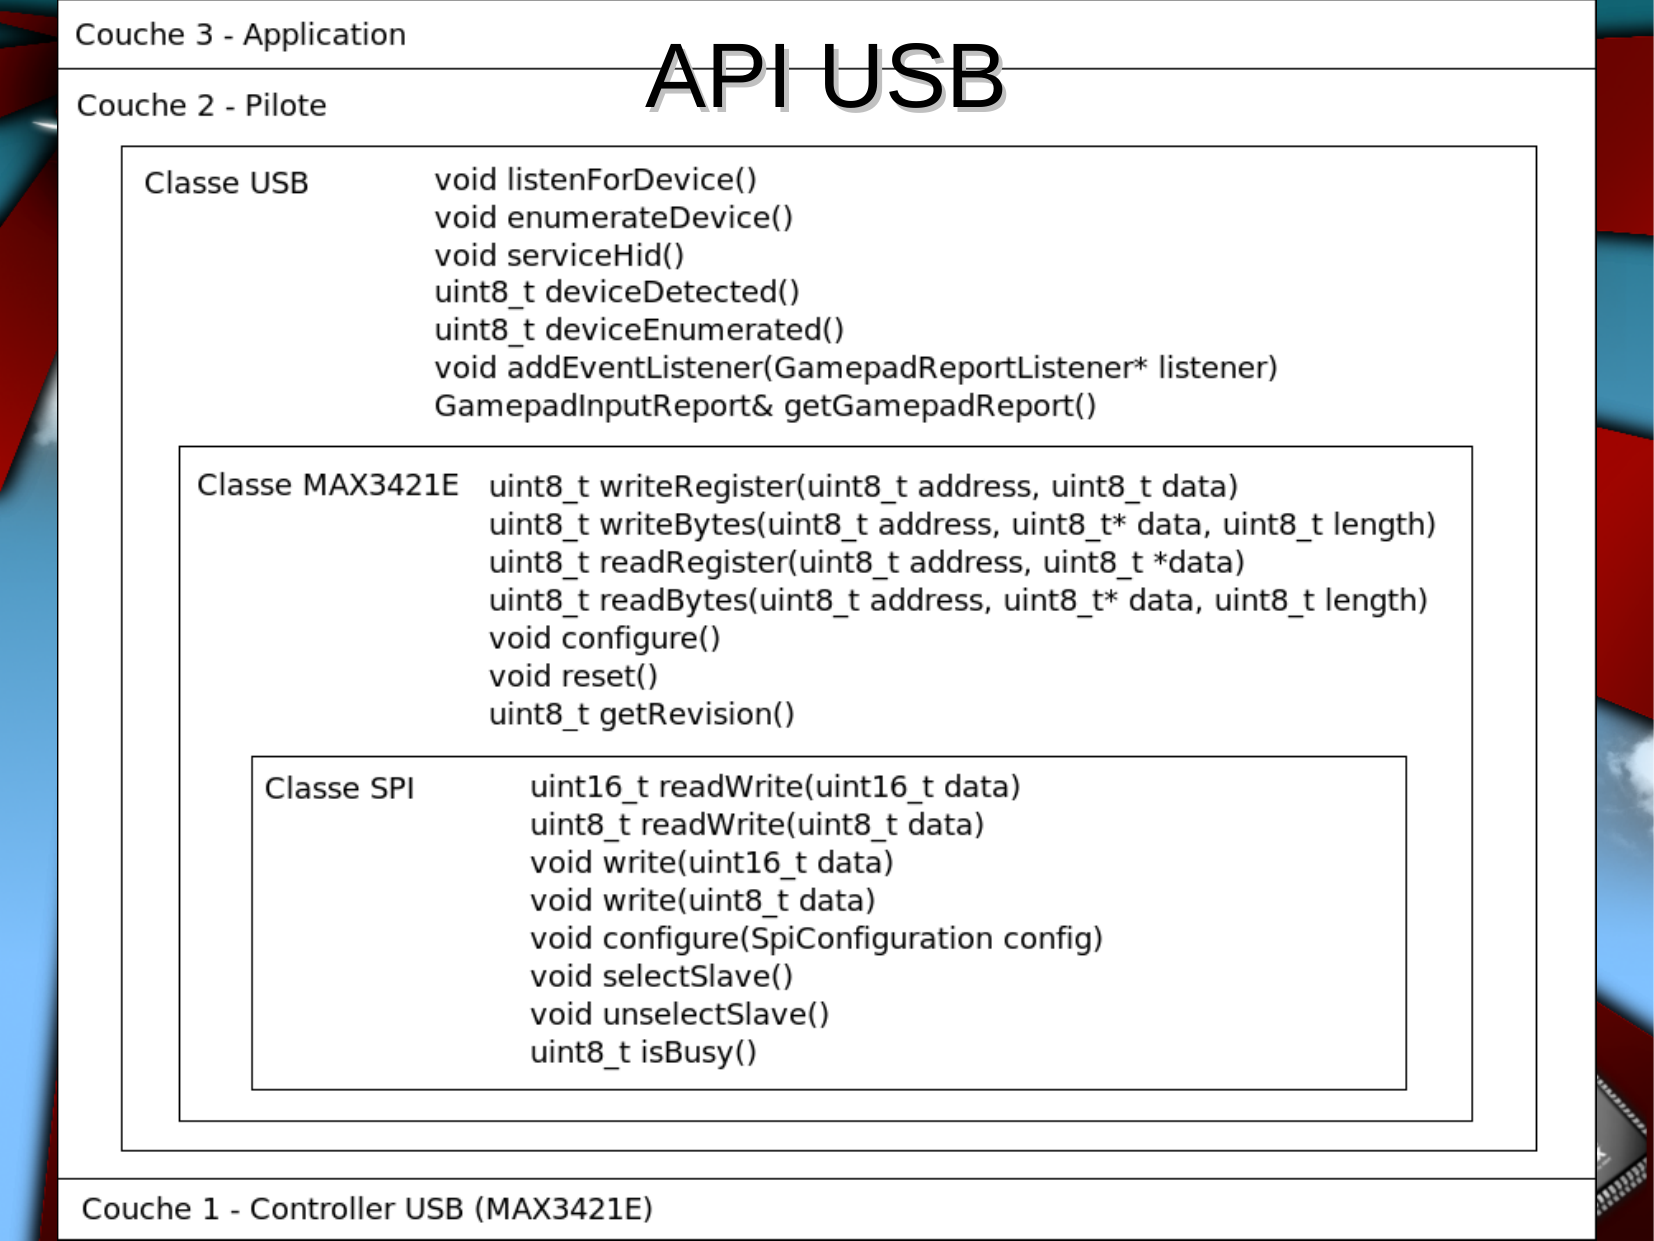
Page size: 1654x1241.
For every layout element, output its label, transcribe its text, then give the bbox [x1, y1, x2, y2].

picture [0, 0, 1654, 1241]
title API USB [82, 0, 1571, 173]
